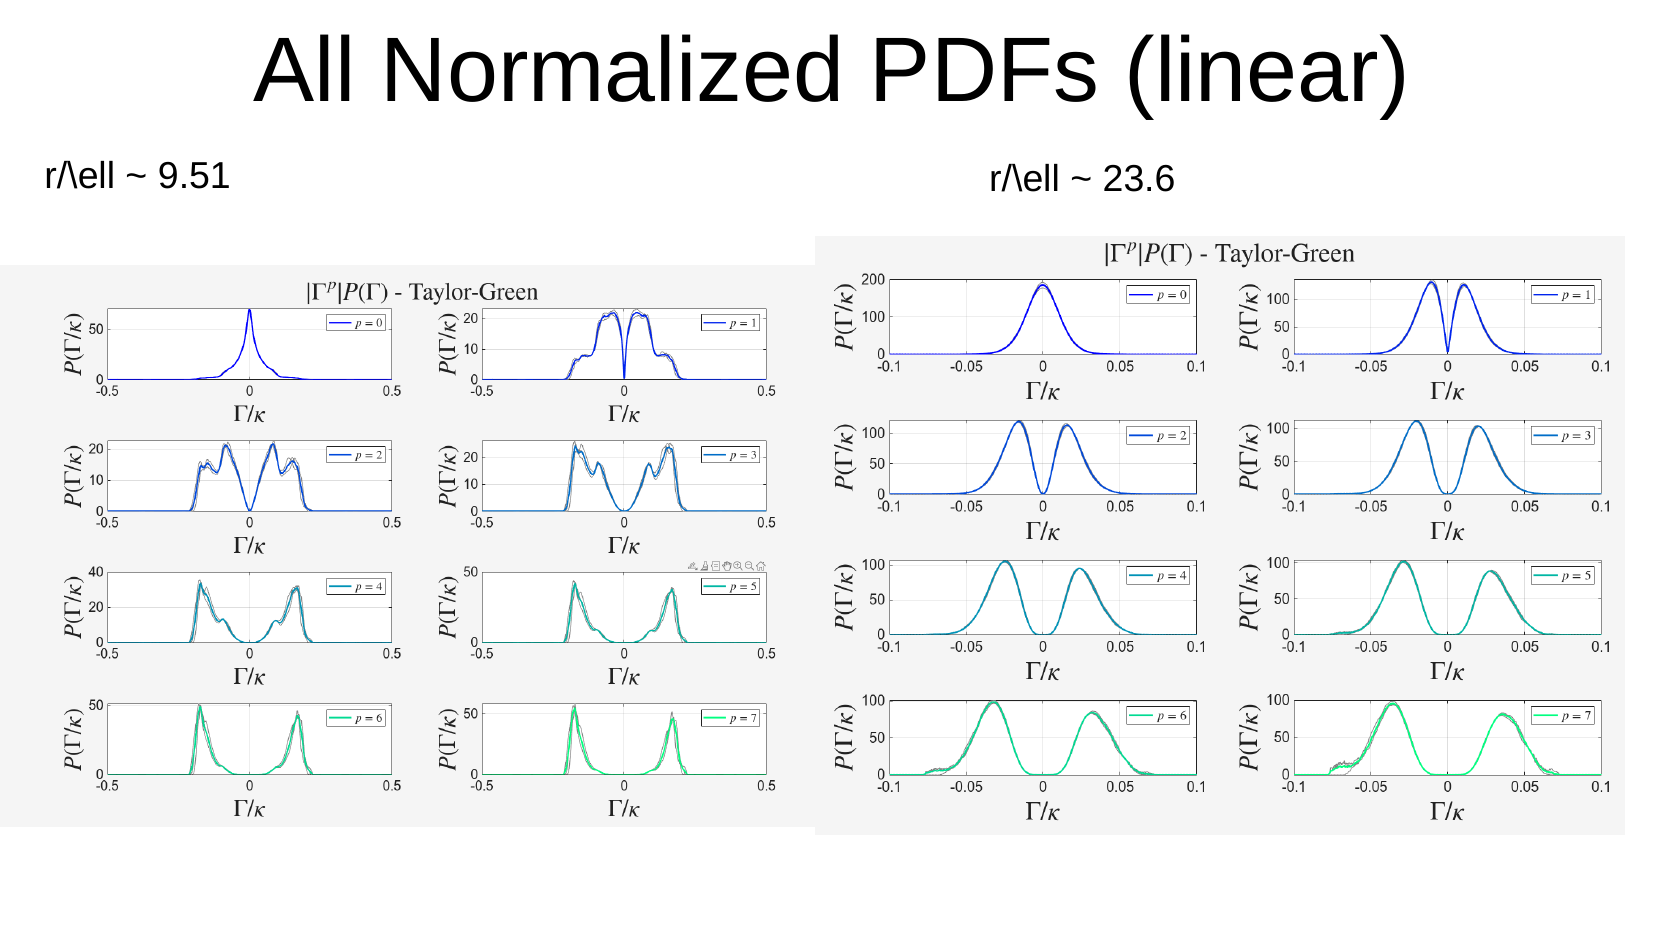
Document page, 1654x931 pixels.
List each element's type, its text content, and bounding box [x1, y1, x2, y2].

text_box r/\ell ~ 9.51 [29, 147, 246, 205]
title All Normalized PDFs (linear) [88, 0, 1577, 148]
picture [0, 236, 1625, 835]
text_box r/\ell ~ 23.6 [974, 149, 1191, 207]
